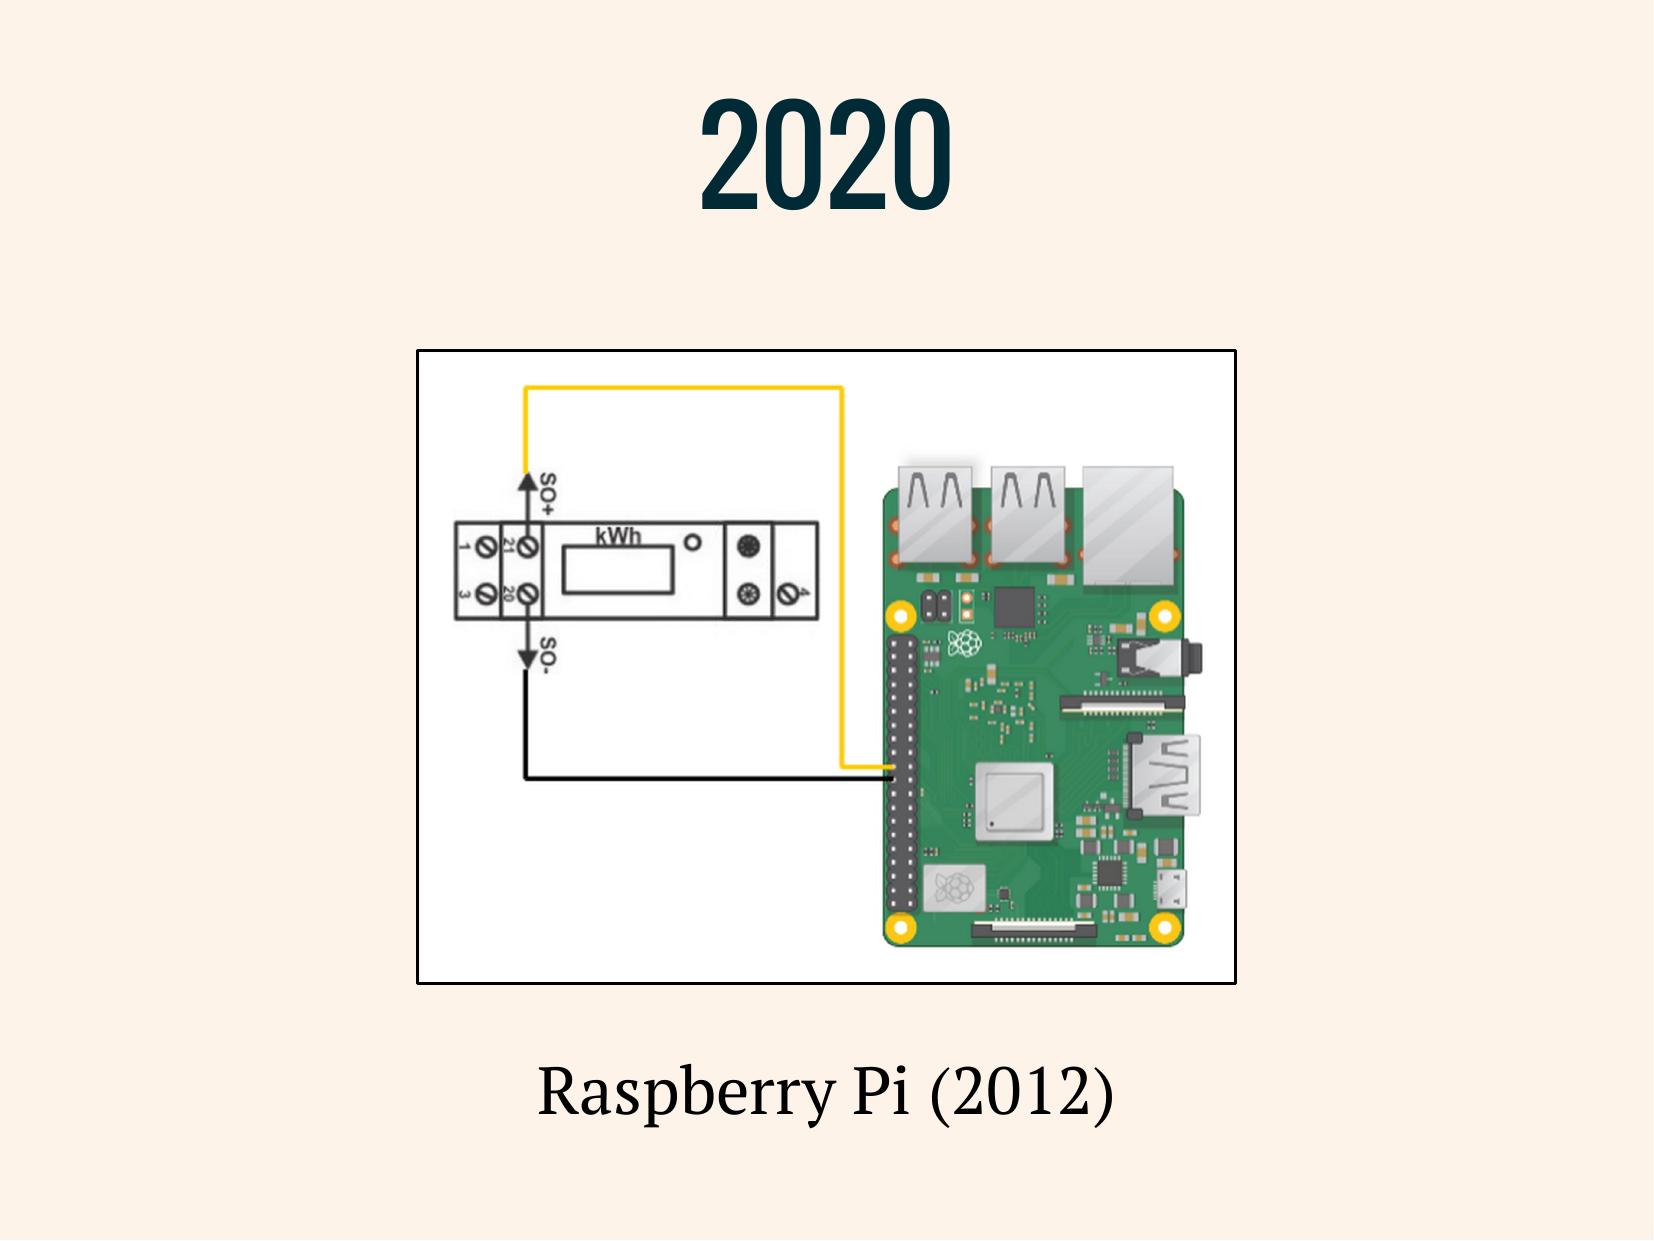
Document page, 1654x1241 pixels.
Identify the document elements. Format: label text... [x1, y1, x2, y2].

title 2020 [82, 49, 1571, 257]
picture [419, 352, 1235, 982]
text_box Raspberry Pi (2012) [82, 1027, 1572, 1152]
